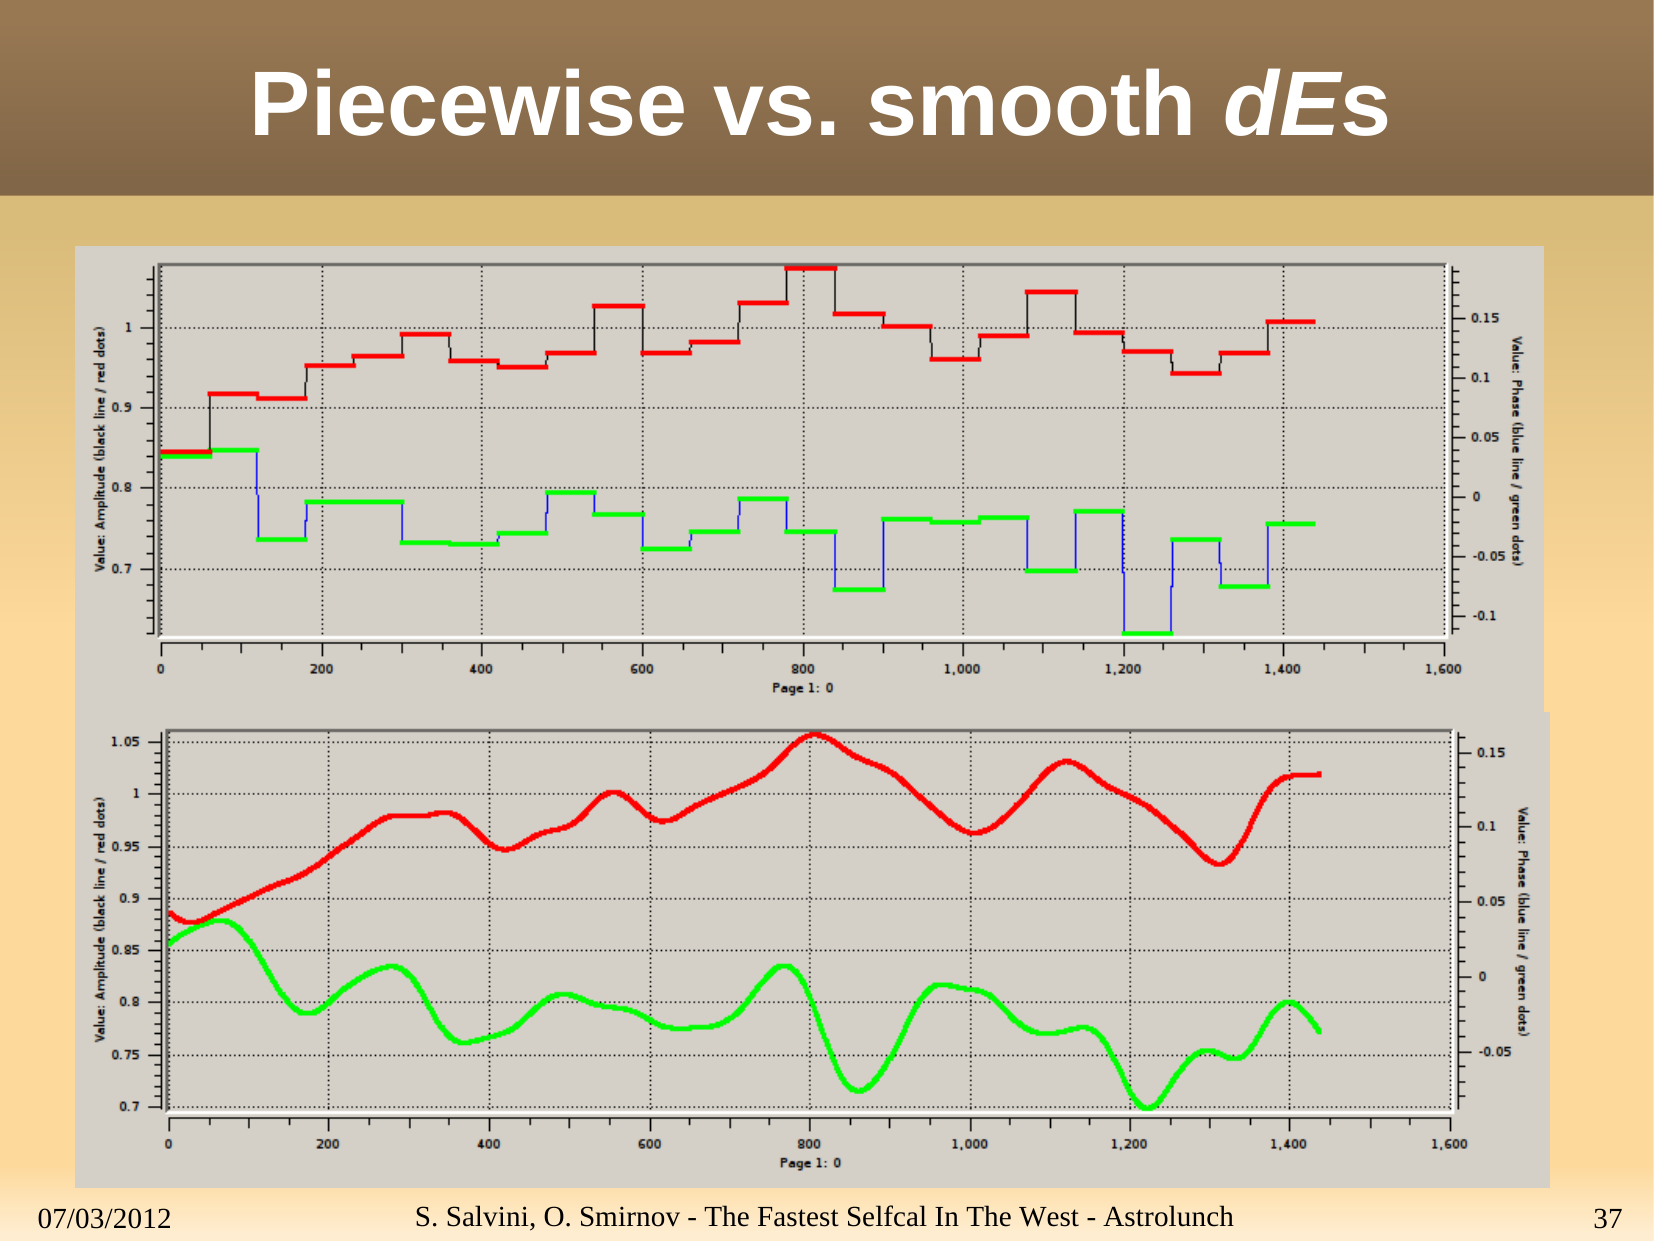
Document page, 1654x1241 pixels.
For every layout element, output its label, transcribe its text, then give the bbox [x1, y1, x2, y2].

picture [0, 0, 1654, 1241]
title Piecewise vs. smooth dEs [76, 7, 1565, 200]
